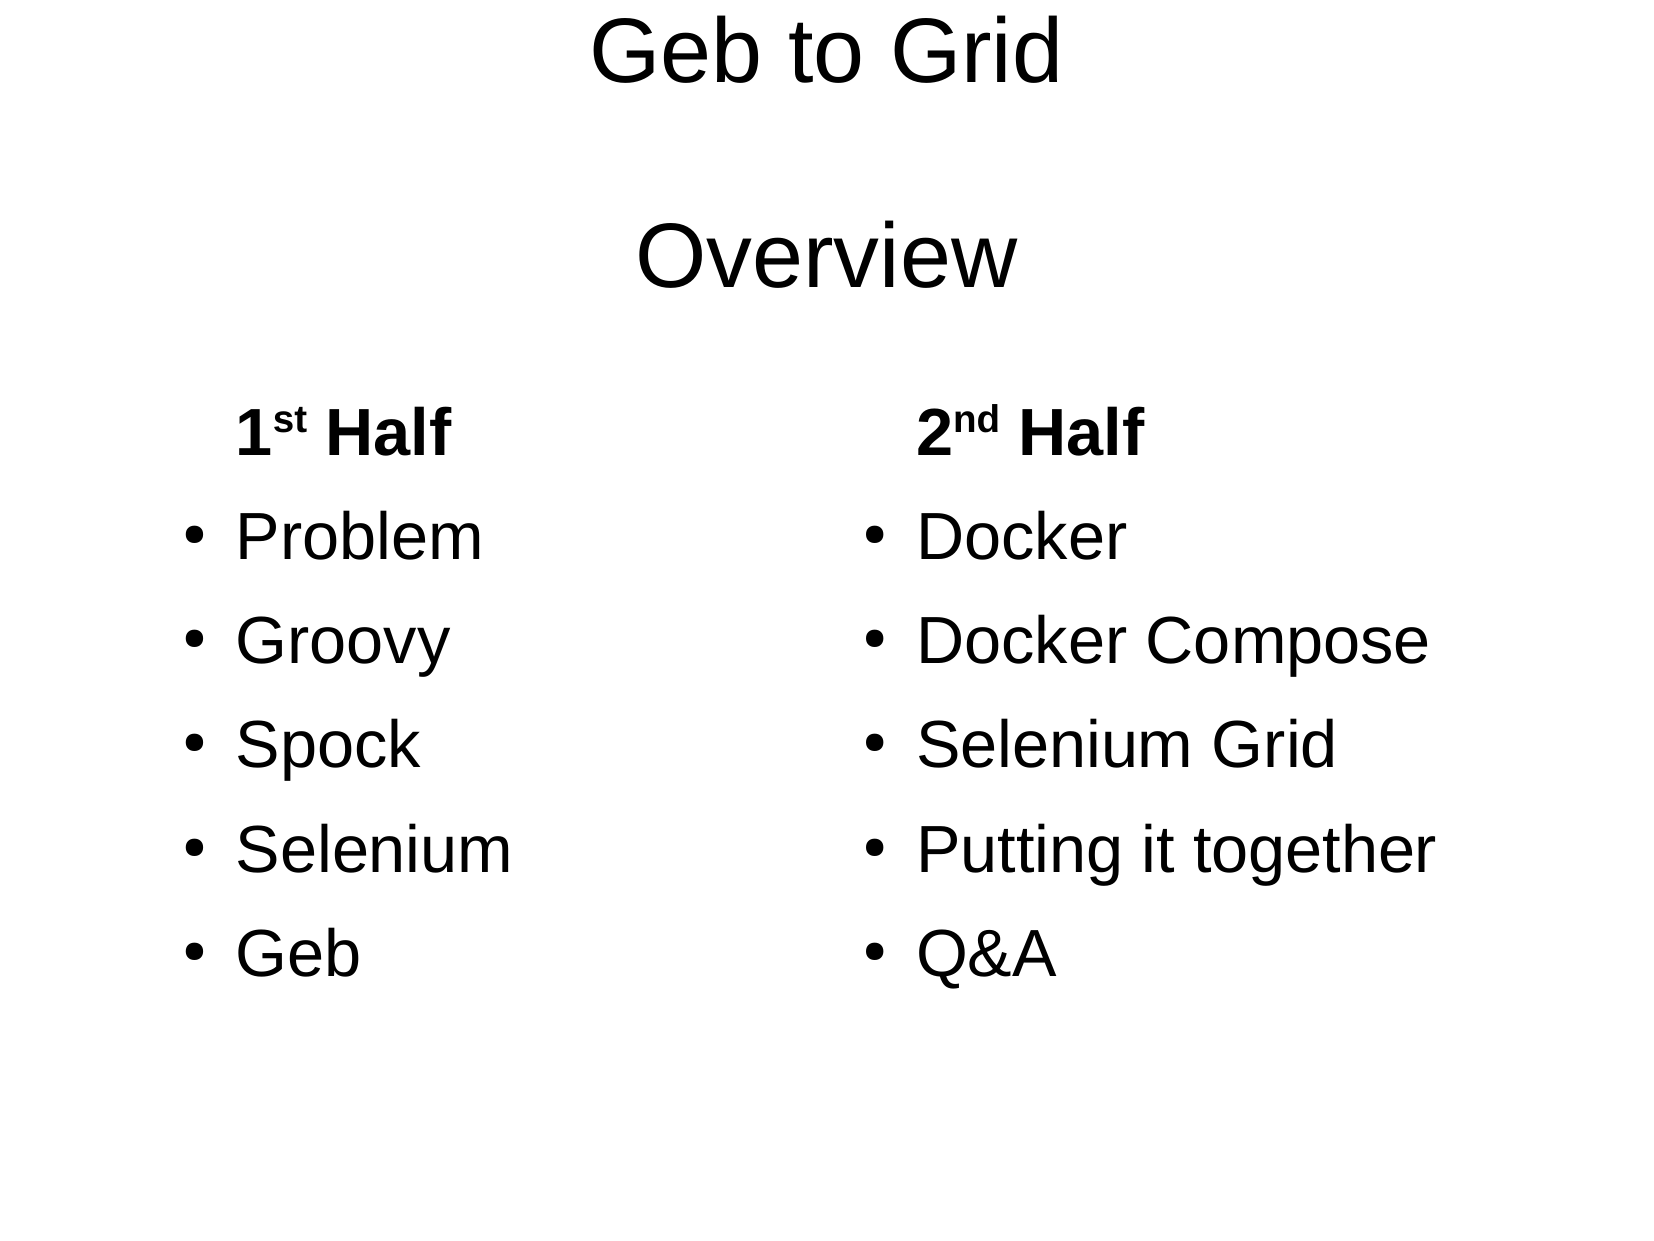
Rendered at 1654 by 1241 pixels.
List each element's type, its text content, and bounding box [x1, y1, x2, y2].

list 2nd Half Docker Docker Compose Selenium Grid Putting it together Q&A [845, 290, 1572, 1010]
title Geb to Grid Overview [82, 0, 1571, 307]
list 1st Half Problem Groovy Spock Selenium Geb [165, 290, 809, 1010]
